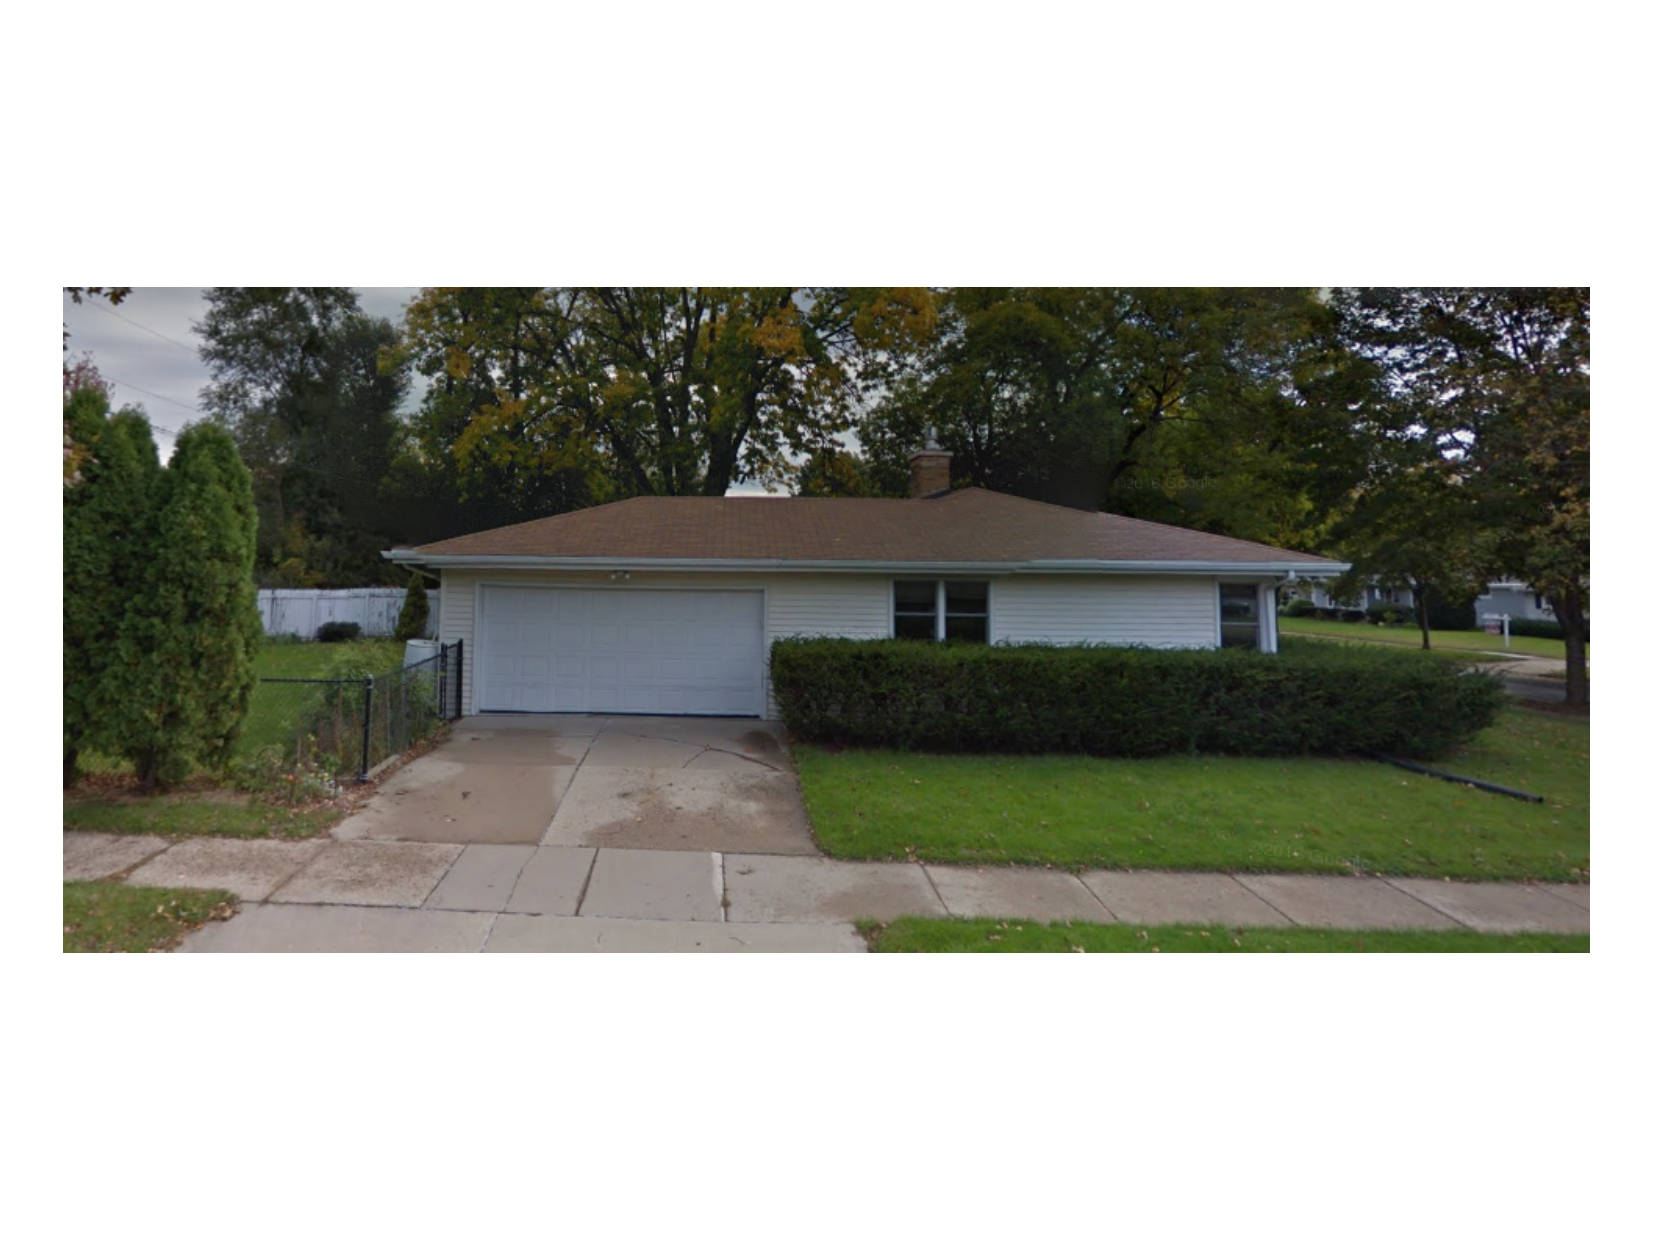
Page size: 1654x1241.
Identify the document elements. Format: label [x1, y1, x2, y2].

picture [63, 287, 1590, 953]
